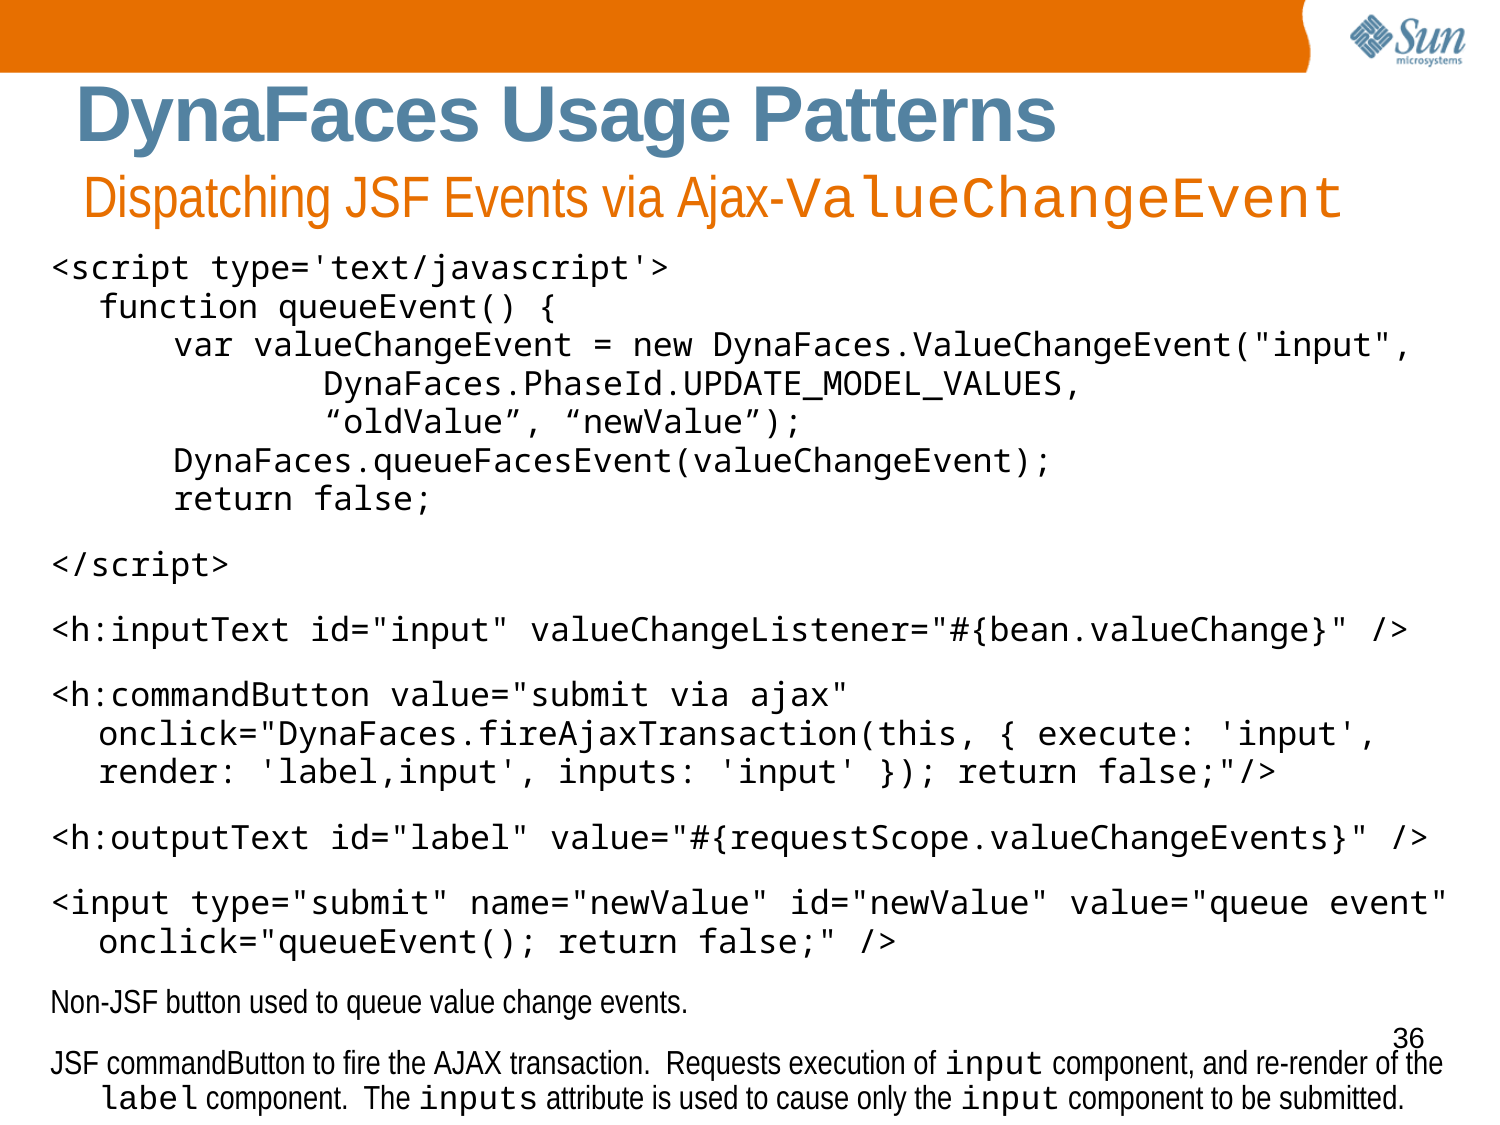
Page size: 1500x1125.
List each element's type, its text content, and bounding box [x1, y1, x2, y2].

text_box Dispatching JSF Events via Ajax-ValueChangeEvent [83, 168, 1351, 238]
list <script type='text/javascript'> function queueEvent() { var valueChangeEvent = new DynaFaces.ValueChangeEvent("input", DynaFaces.PhaseId.UPDATE_MODEL_VALUES, “oldValue”, “newValue”); DynaFaces.queueFacesEvent(valueChangeEvent); return false; </script> <h:inputText id="input" valueChangeListener="#{bean.valueChange}" /> <h:commandButton value="submit via ajax" onclick="DynaFaces.fireAjaxTransaction(this, { execute: 'input', render: 'label,input', inputs: 'input' }); return false;"/> <h:outputText id="label" value="#{requestScope.valueChangeEvents}" /> <input type="submit" name="newValue" id="newValue" value="queue event" onclick="queueEvent(); return false;" /> Non-JSF button used to queue value change events. JSF commandButton to fire the AJAX transaction. Requests execution of input component, and re-render of the label component. The inputs attribute is used to cause only the input component to be submitted. valueChangeListener updates request scoped property valueChangeEvents, which is output from the label component. [30, 249, 1456, 1125]
title DynaFaces Usage Patterns [75, 77, 1437, 182]
picture [0, 0, 1500, 75]
